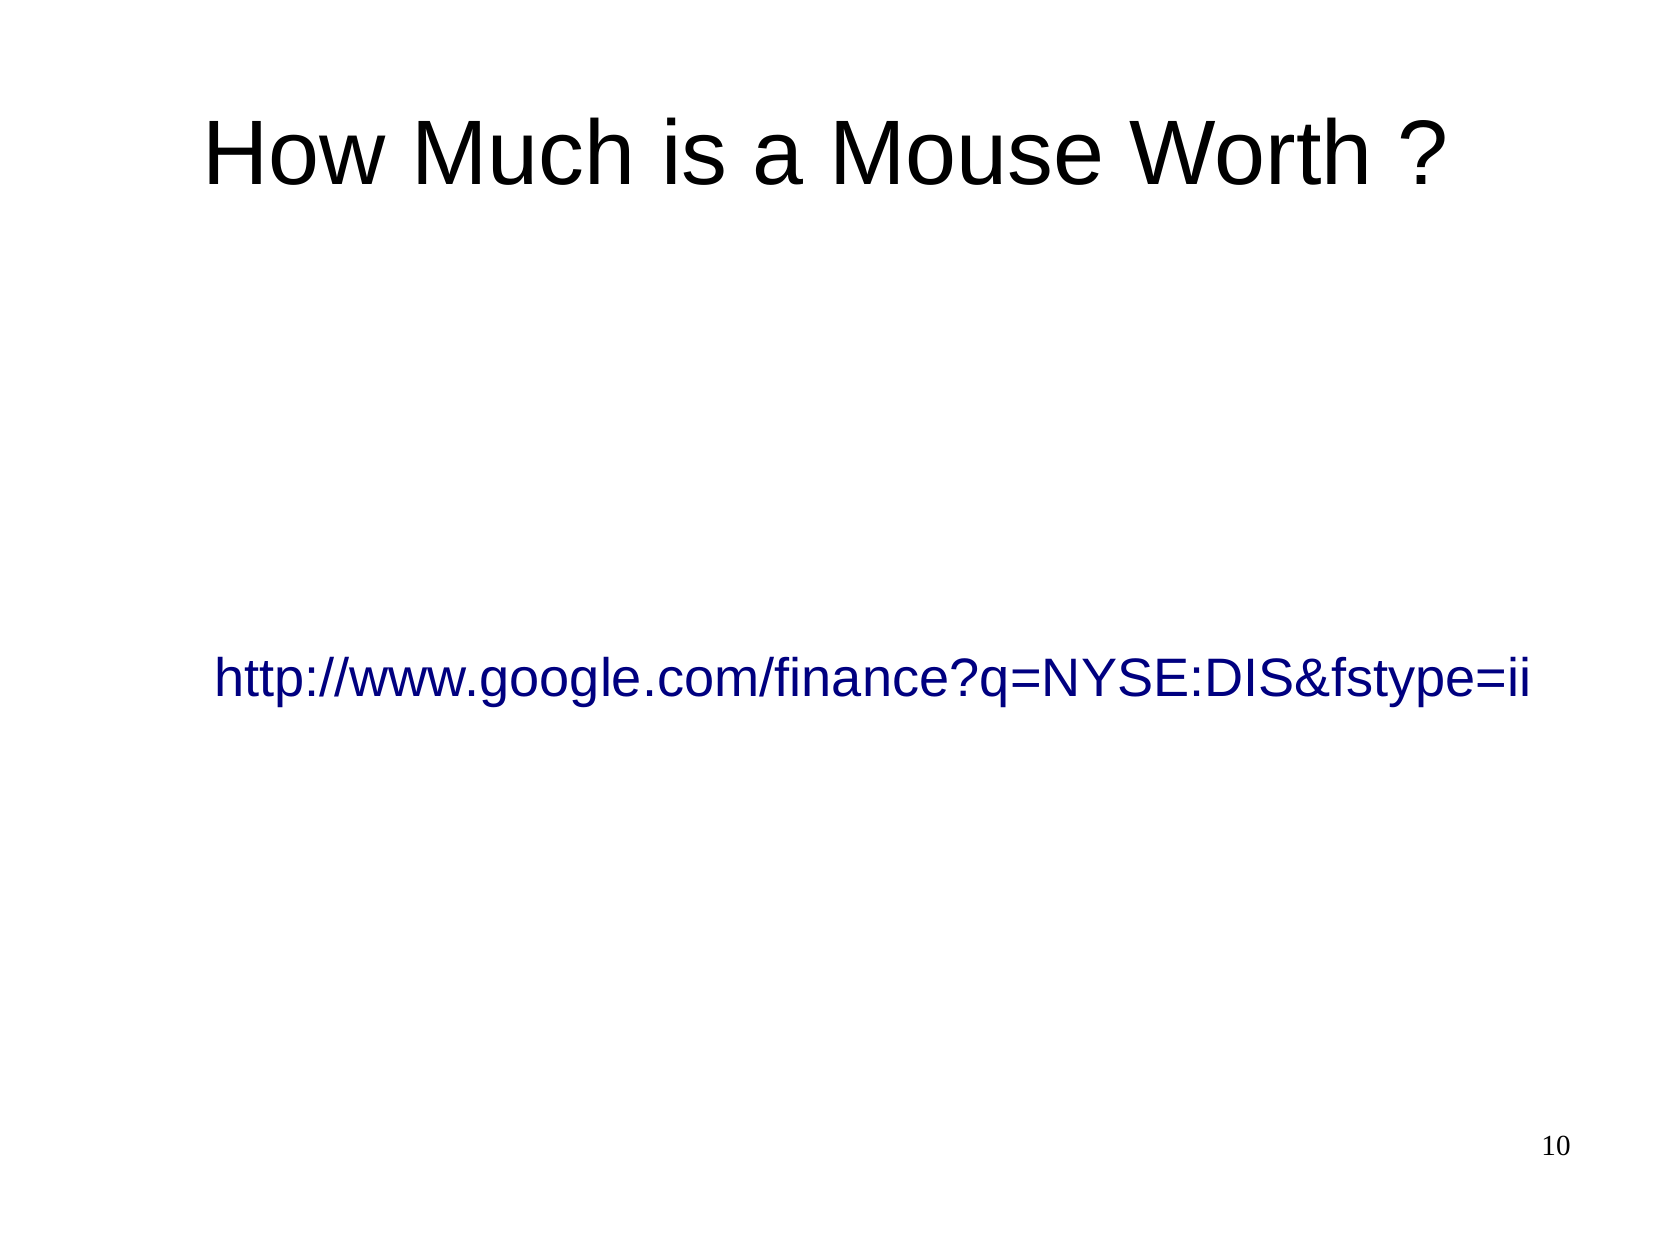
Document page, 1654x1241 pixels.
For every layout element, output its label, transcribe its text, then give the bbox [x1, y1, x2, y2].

title How Much is a Mouse Worth ? [82, 56, 1571, 250]
text_box http://www.google.com/finance?q=NYSE:DIS&fstype=ii [150, 639, 1613, 716]
